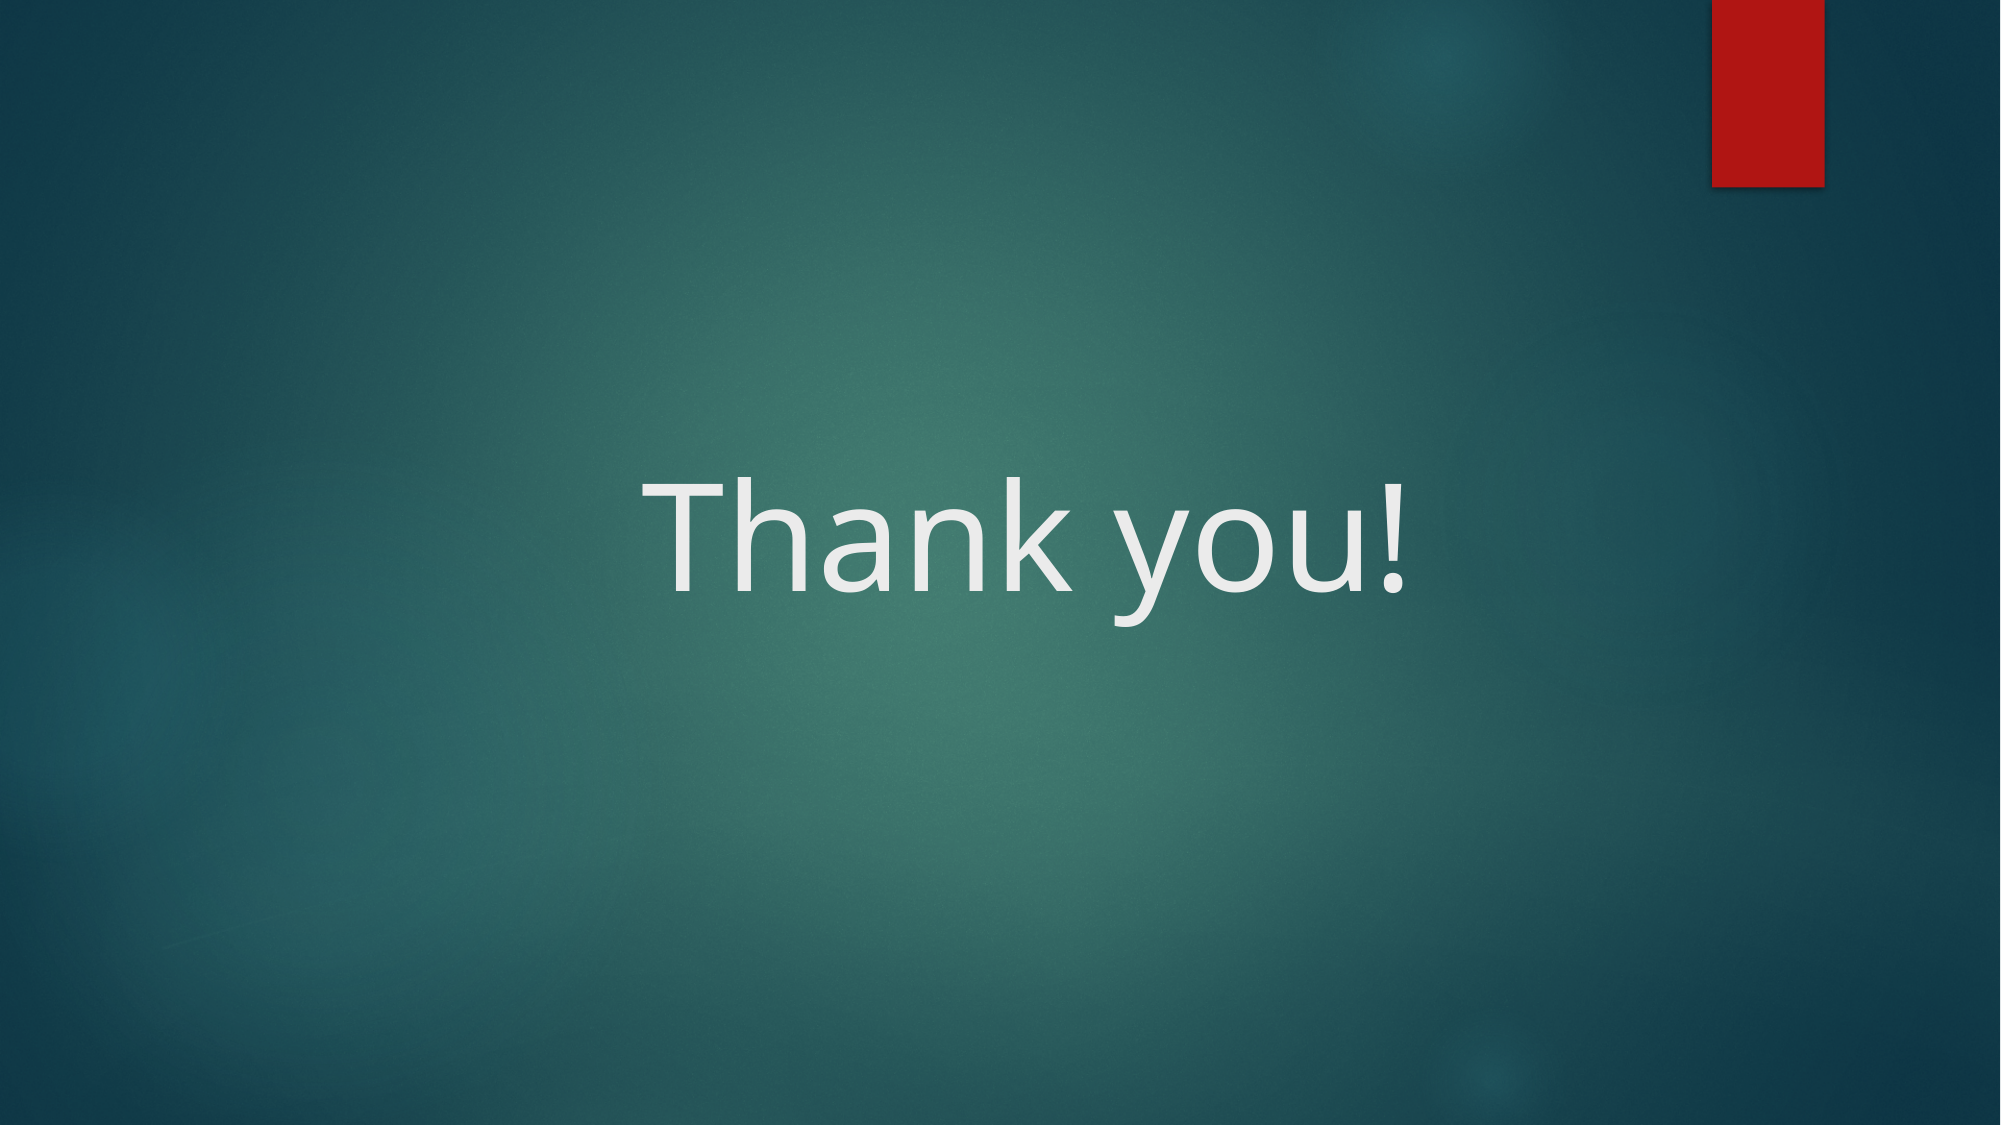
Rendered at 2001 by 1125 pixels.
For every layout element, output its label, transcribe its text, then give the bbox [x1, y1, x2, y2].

title Thank you! [626, 433, 1444, 625]
picture [0, 0, 2001, 1125]
